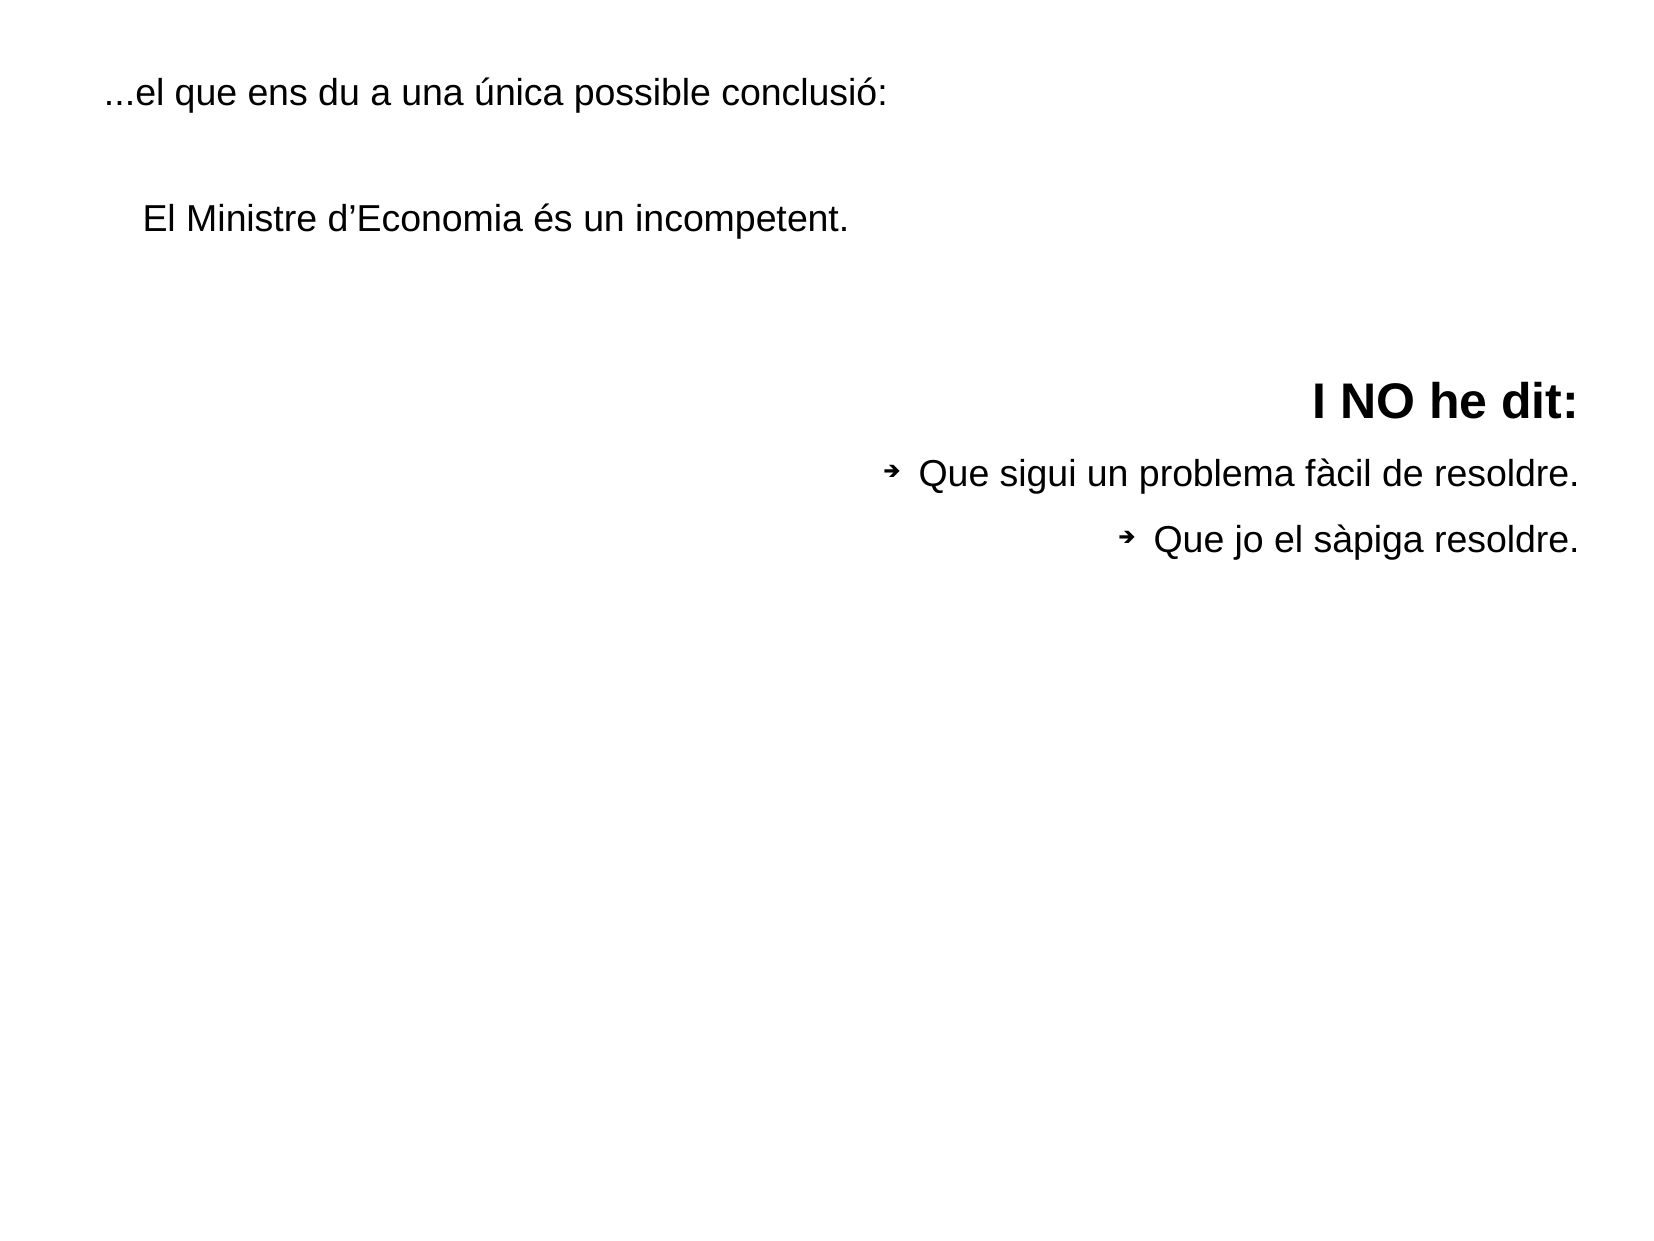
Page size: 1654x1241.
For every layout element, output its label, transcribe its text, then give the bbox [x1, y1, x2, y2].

subtitle ...el que ens du a una única possible conclusió: El Ministre d’Economia és un incompetent. [23, 11, 969, 299]
text_box I NO he dit: Que sigui un problema fàcil de resoldre. Que jo el sàpiga resoldre. [448, 366, 1595, 568]
